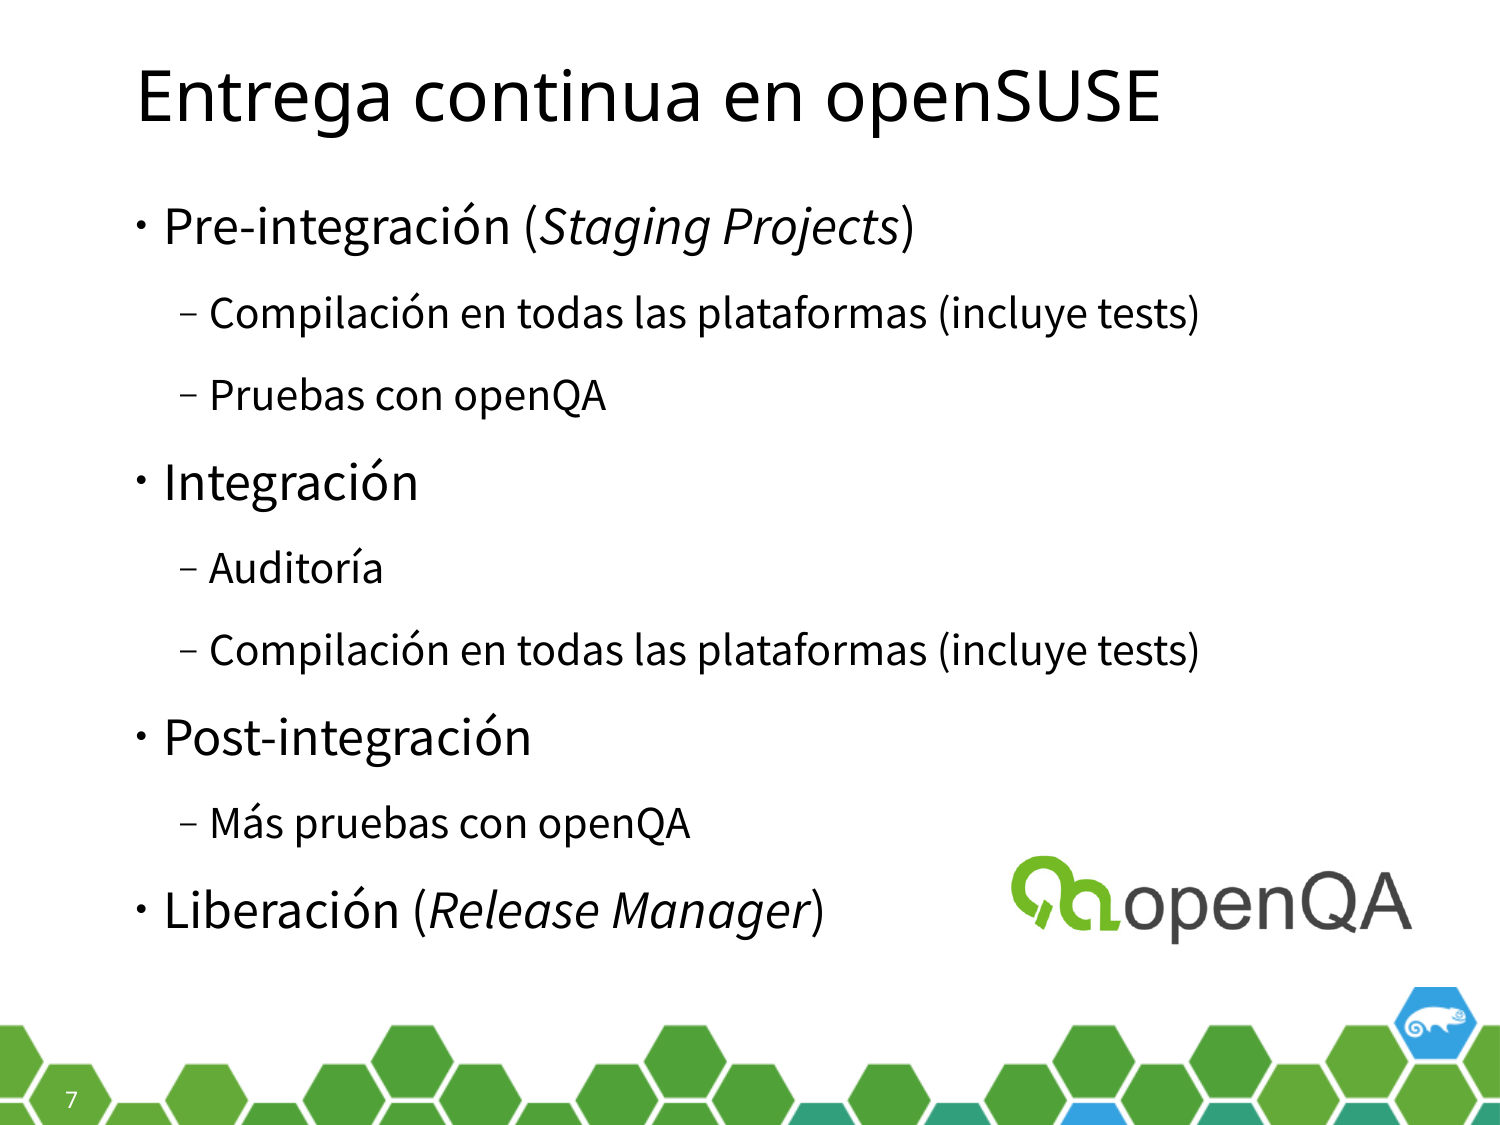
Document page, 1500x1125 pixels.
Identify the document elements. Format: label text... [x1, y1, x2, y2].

title Entrega continua en openSUSE [135, 12, 1372, 175]
list Pre-integración (Staging Projects) Compilación en todas las plataformas (incluye tests) Pruebas con openQA Integración Auditoría Compilación en todas las plataformas (incluye tests) Post-integración Más pruebas con openQA Liberación (Release Manager) [135, 191, 1372, 844]
picture [0, 987, 1500, 1125]
picture [1008, 827, 1426, 976]
